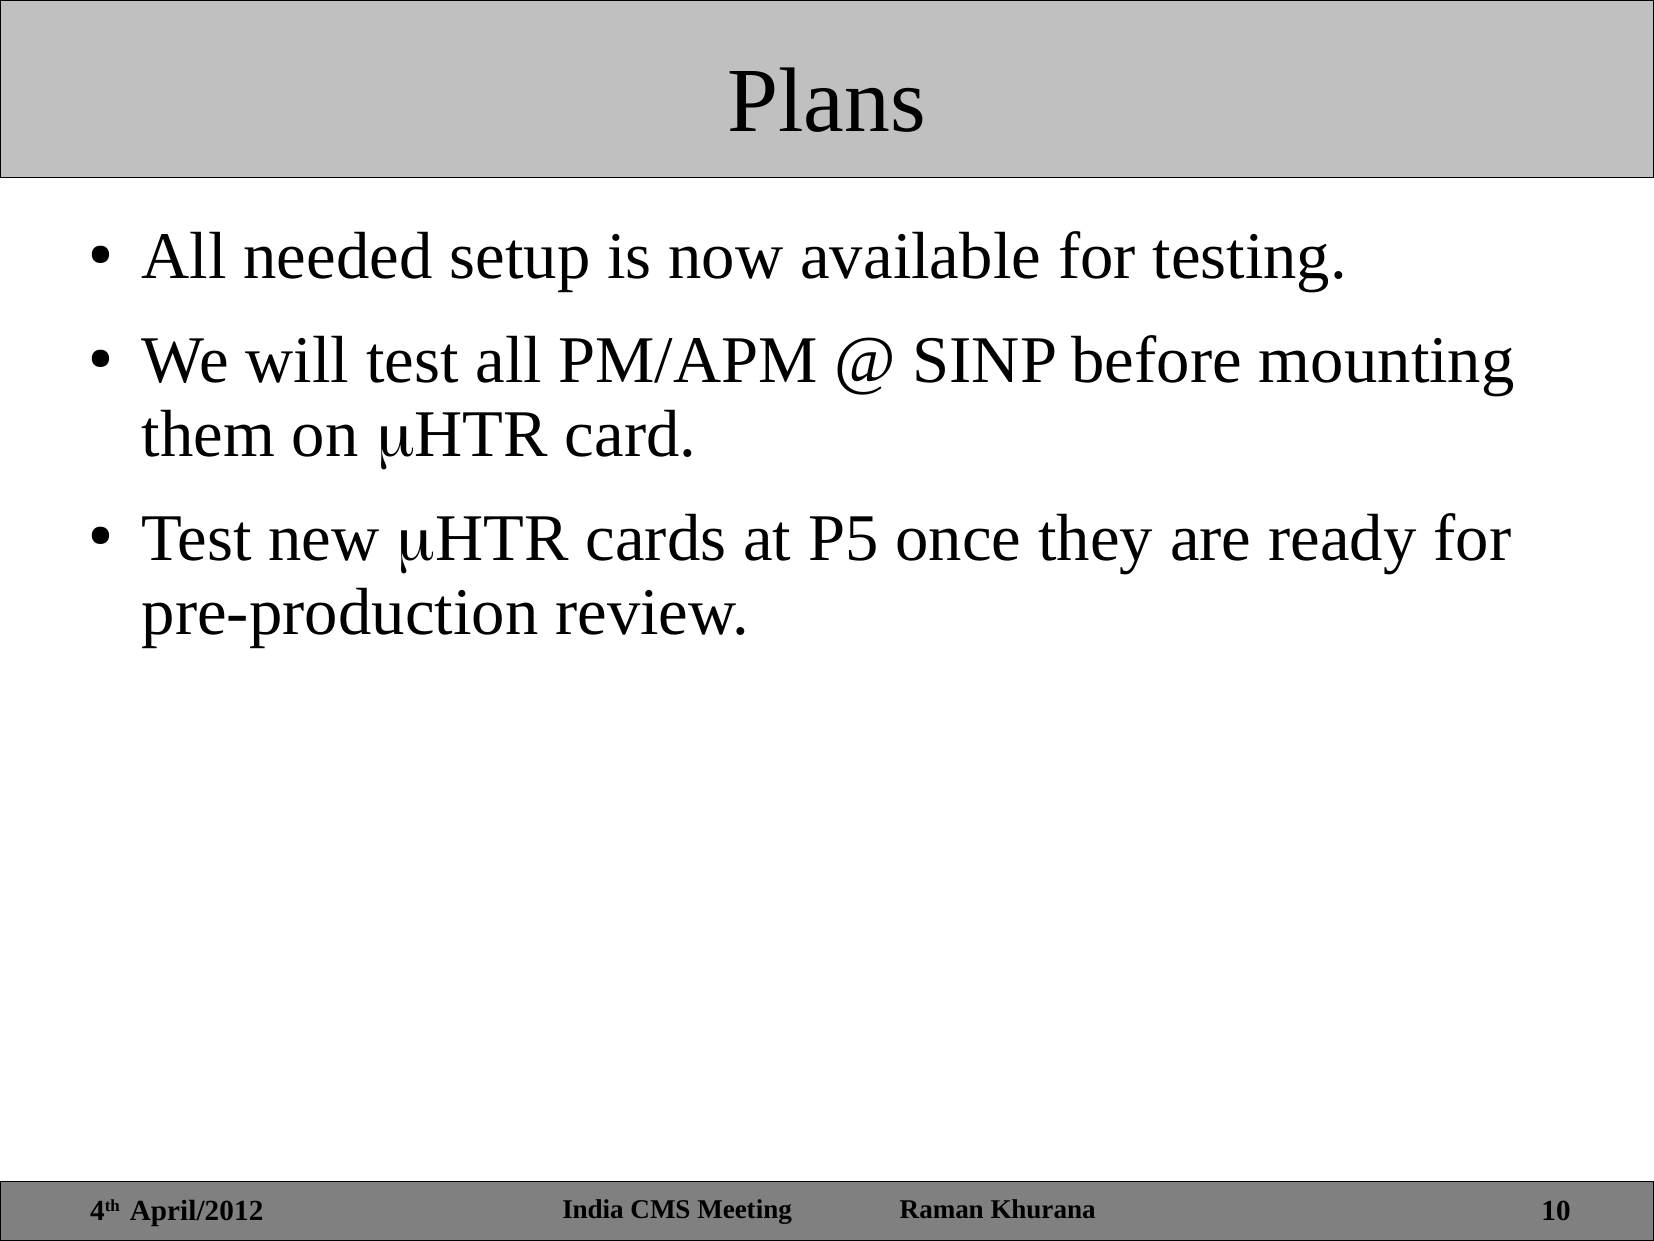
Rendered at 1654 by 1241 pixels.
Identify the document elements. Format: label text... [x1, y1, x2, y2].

title Plans [82, 35, 1571, 166]
list All needed setup is now available for testing. We will test all PM/APM @ SINP before mounting them on mHTR card. Test new mHTR cards at P5 once they are ready for pre-production review. [70, 219, 1559, 1182]
